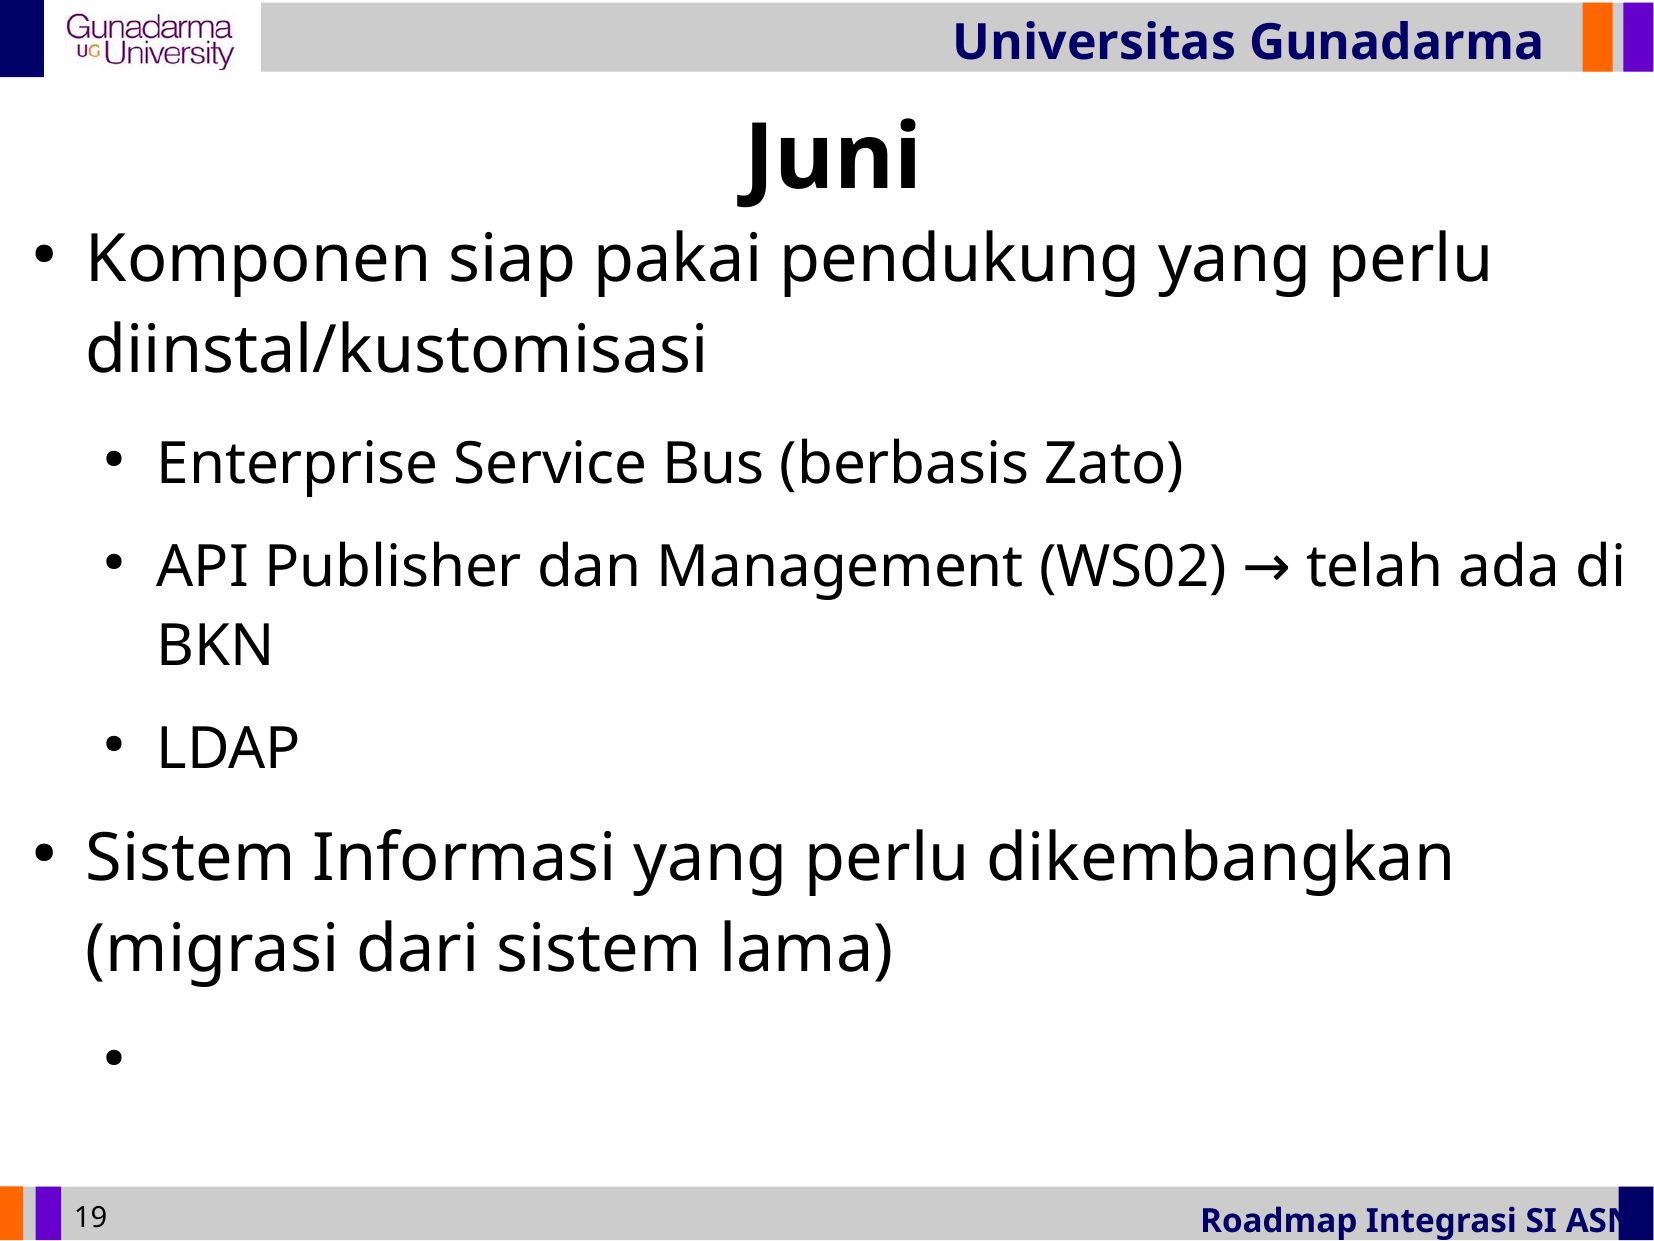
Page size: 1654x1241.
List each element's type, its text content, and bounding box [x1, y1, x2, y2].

title Juni [77, 90, 1591, 210]
picture [65, 0, 235, 70]
list Komponen siap pakai pendukung yang perlu diinstal/kustomisasi Enterprise Service Bus (berbasis Zato) API Publisher dan Management (WS02) → telah ada di BKN LDAP Sistem Informasi yang perlu dikembangkan (migrasi dari sistem lama) [14, 210, 1630, 1176]
